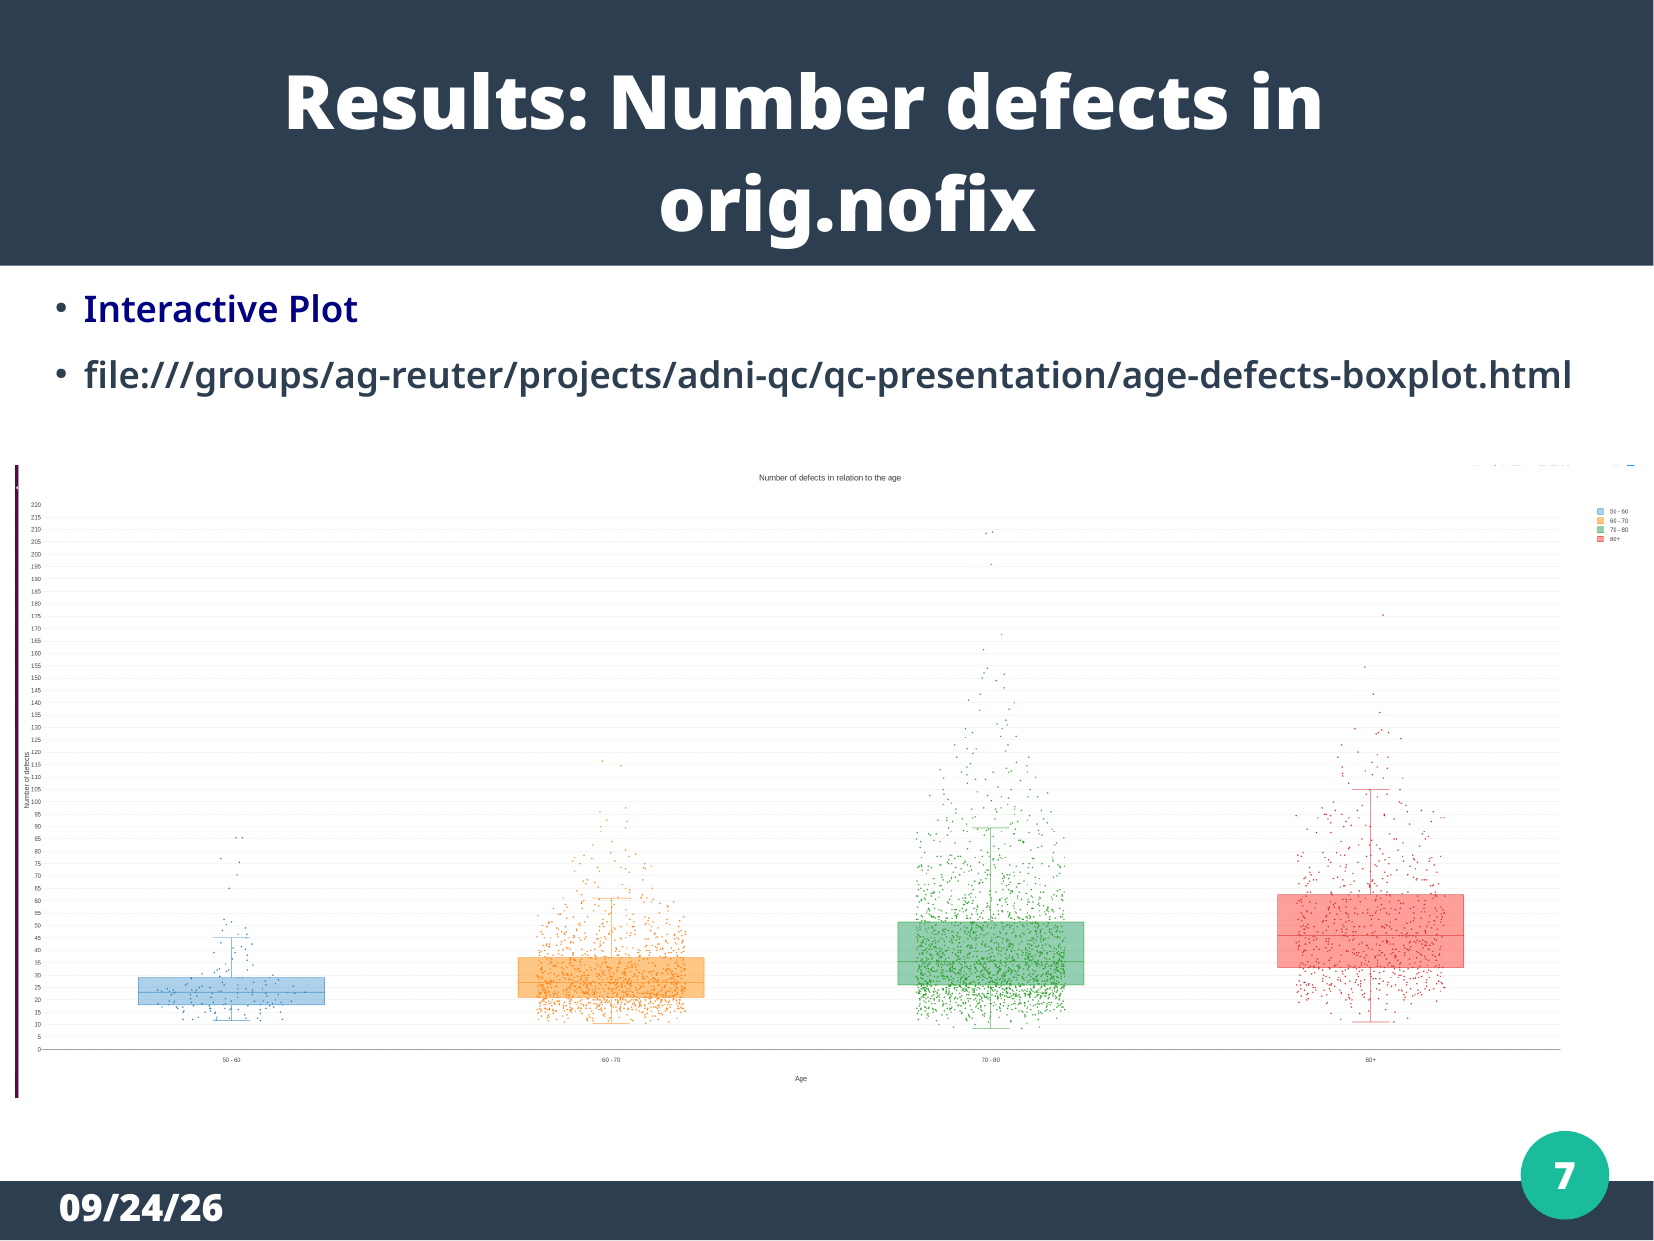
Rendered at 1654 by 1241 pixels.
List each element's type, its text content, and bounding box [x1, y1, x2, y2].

picture [15, 465, 1641, 1098]
list Interactive Plot file:///groups/ag-reuter/projects/adni-qc/qc-presentation/age-defects-boxplot.html [45, 283, 1581, 451]
title Results: Number defects in orig.nofix [59, 49, 1595, 207]
